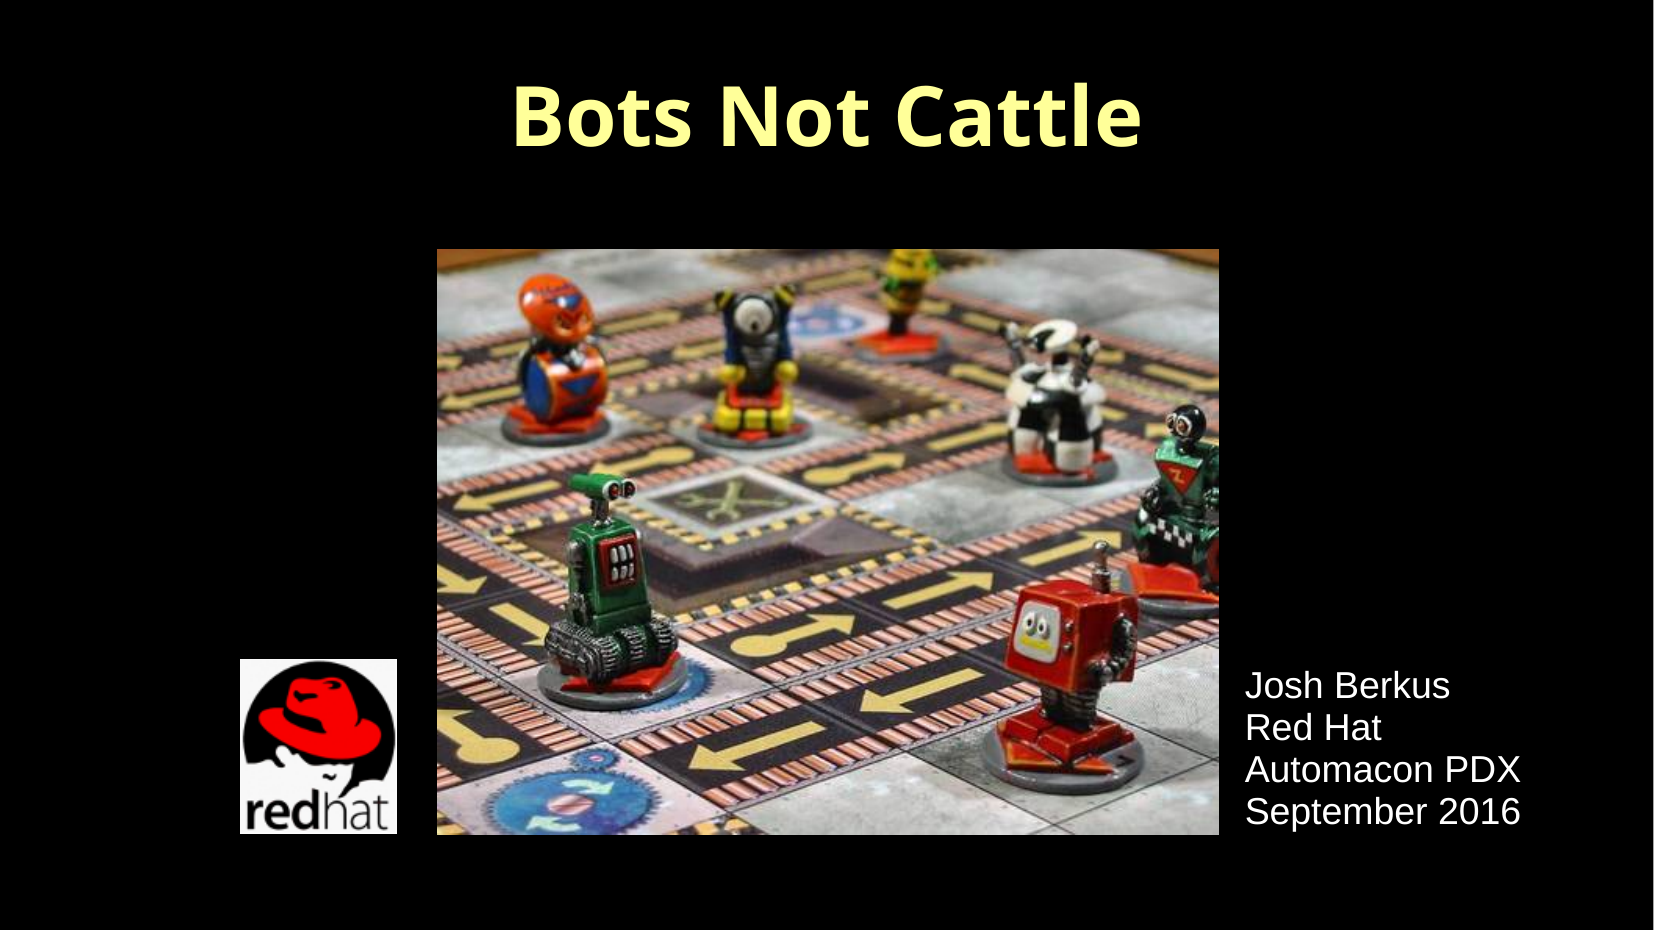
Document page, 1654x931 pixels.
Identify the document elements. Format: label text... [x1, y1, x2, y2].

picture [240, 659, 397, 834]
title Bots Not Cattle [82, 37, 1571, 193]
picture [437, 249, 1219, 835]
text_box Josh Berkus Red Hat Automacon PDX September 2016 [1230, 657, 1606, 841]
